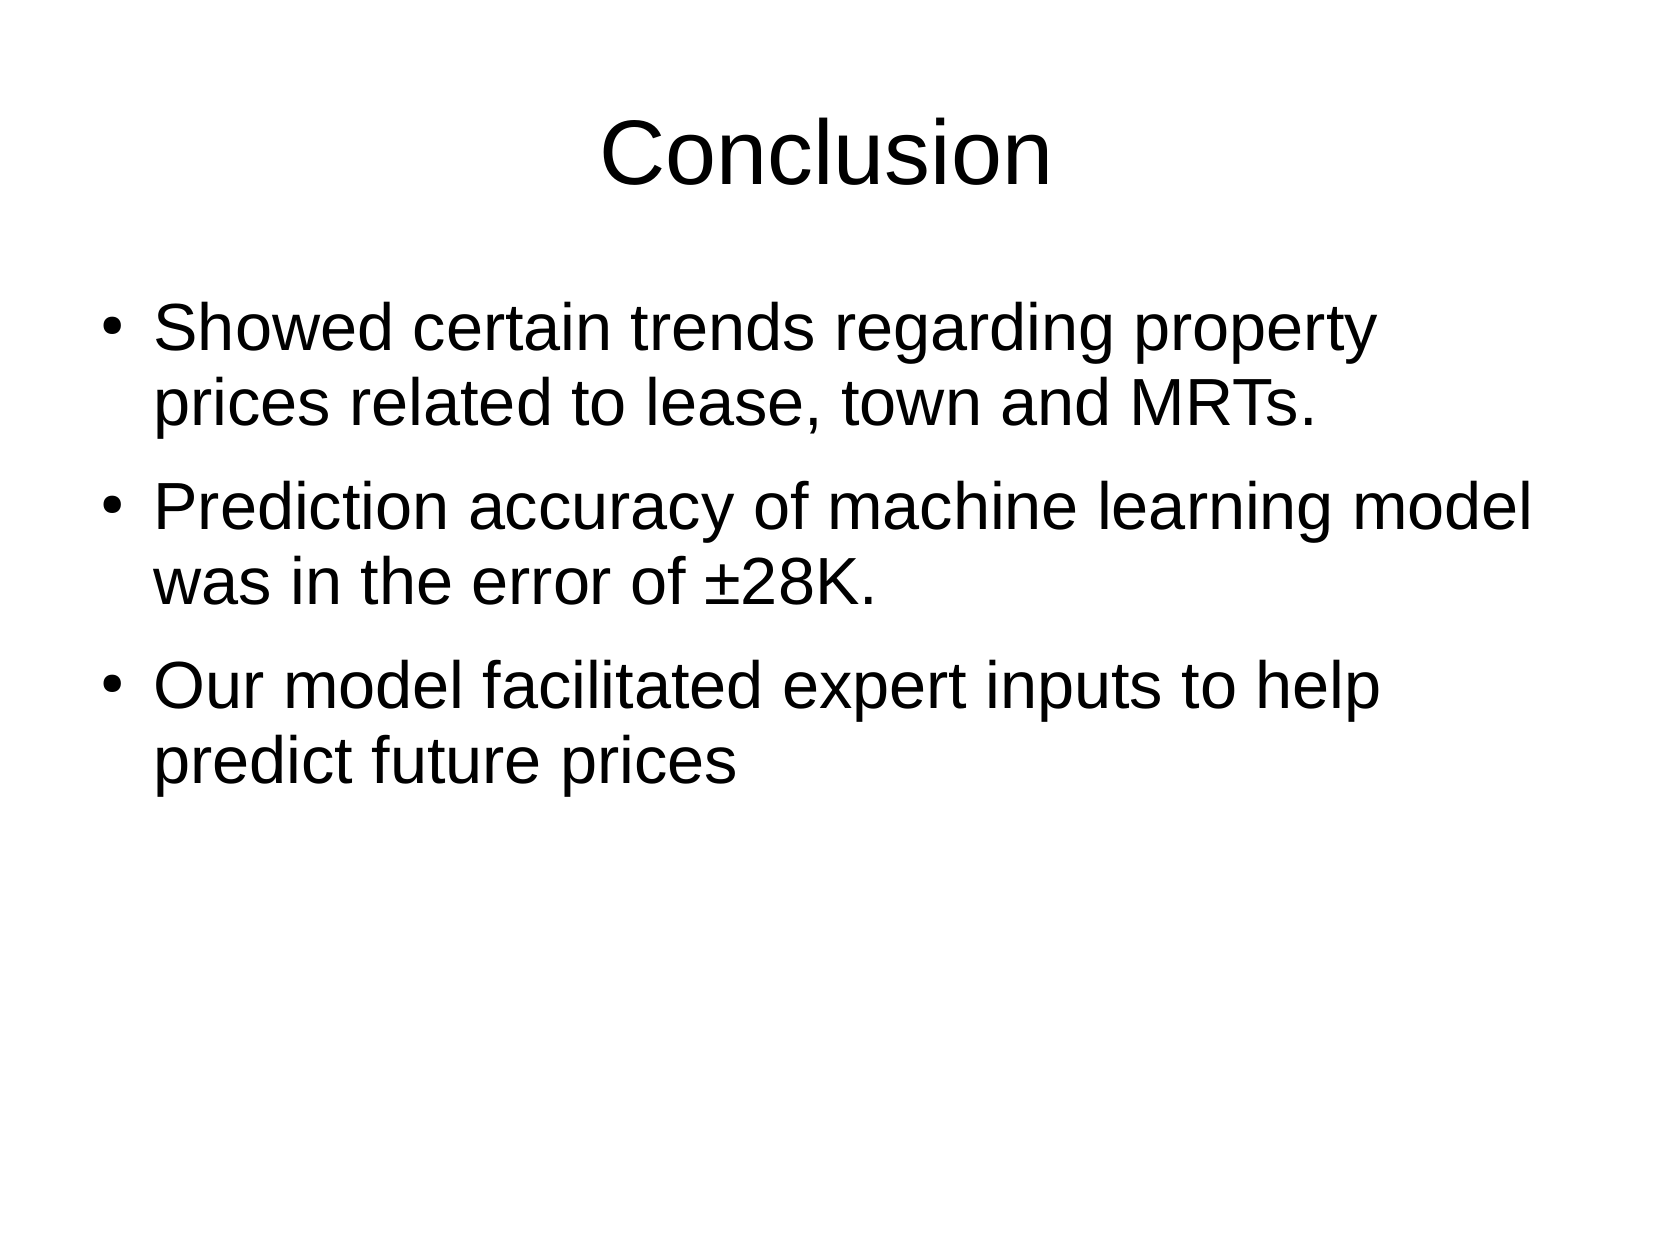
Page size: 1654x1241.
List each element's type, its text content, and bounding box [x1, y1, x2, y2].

title Conclusion [82, 49, 1571, 257]
list Showed certain trends regarding property prices related to lease, town and MRTs. Prediction accuracy of machine learning model was in the error of ±28K. Our model facilitated expert inputs to help predict future prices [82, 290, 1571, 1010]
